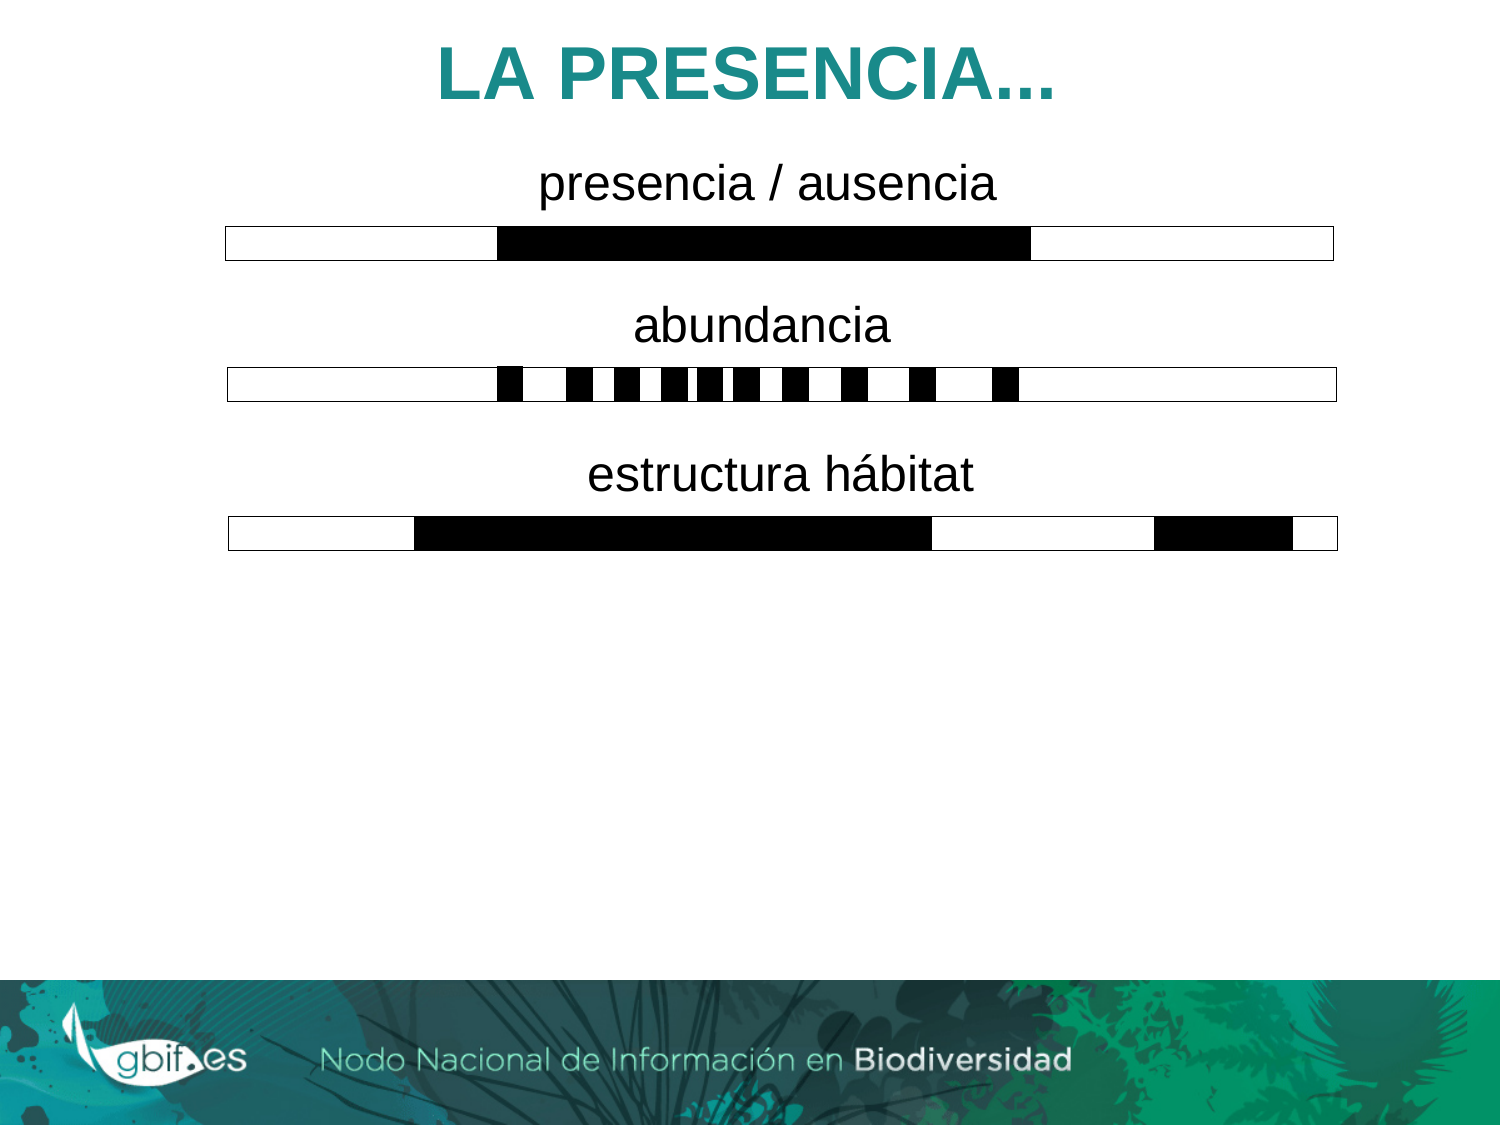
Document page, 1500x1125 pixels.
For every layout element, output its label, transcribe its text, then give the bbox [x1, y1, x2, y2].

text_box abundancia [426, 285, 1098, 360]
picture [0, 980, 1500, 1125]
text_box estructura hábitat [178, 433, 1385, 509]
title LA PRESENCIA... [109, 0, 1385, 248]
text_box [227, 366, 1337, 402]
text_box [228, 516, 1338, 551]
text_box presencia / ausencia [432, 143, 1104, 219]
text_box [225, 226, 1334, 261]
